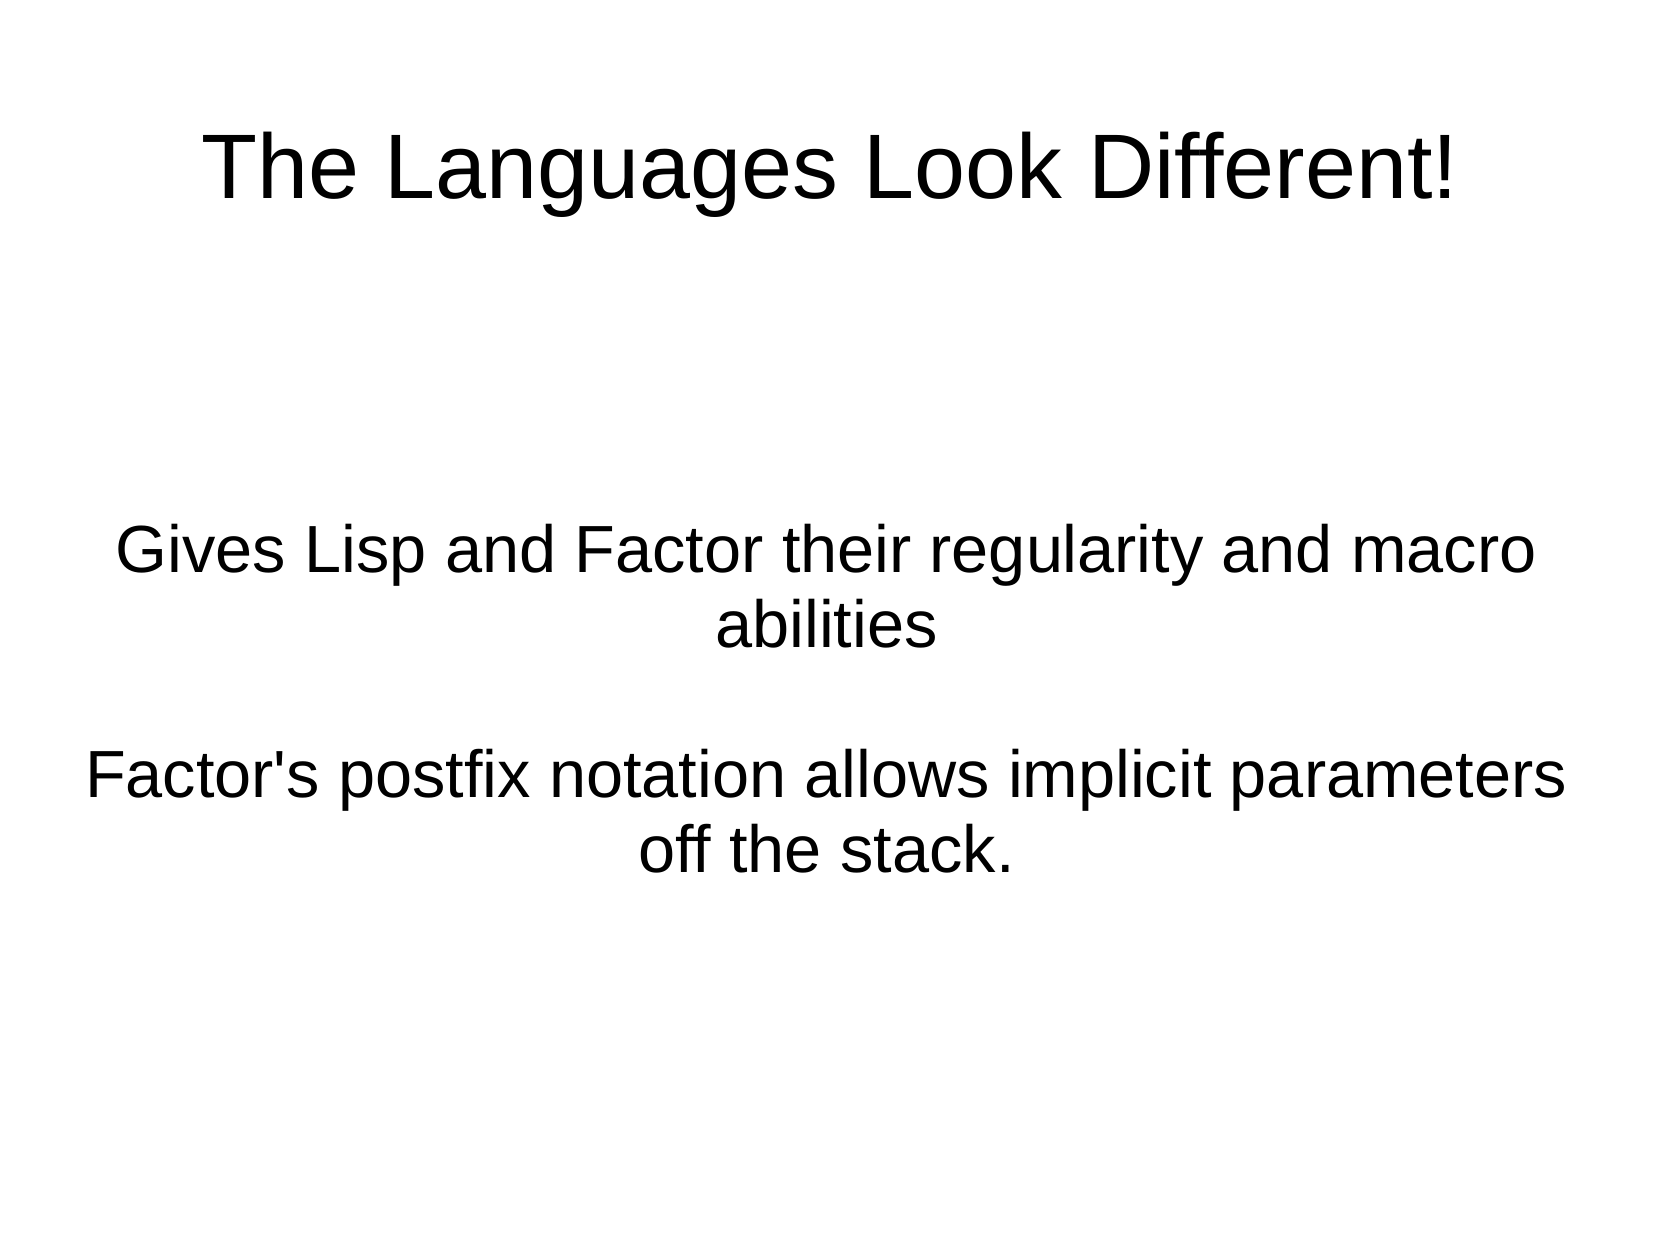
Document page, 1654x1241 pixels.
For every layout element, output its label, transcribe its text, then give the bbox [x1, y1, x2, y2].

title The Languages Look Different! [86, 70, 1576, 263]
subtitle Gives Lisp and Factor their regularity and macro abilities Factor's postfix notation allows implicit parameters off the stack. [82, 297, 1571, 1102]
